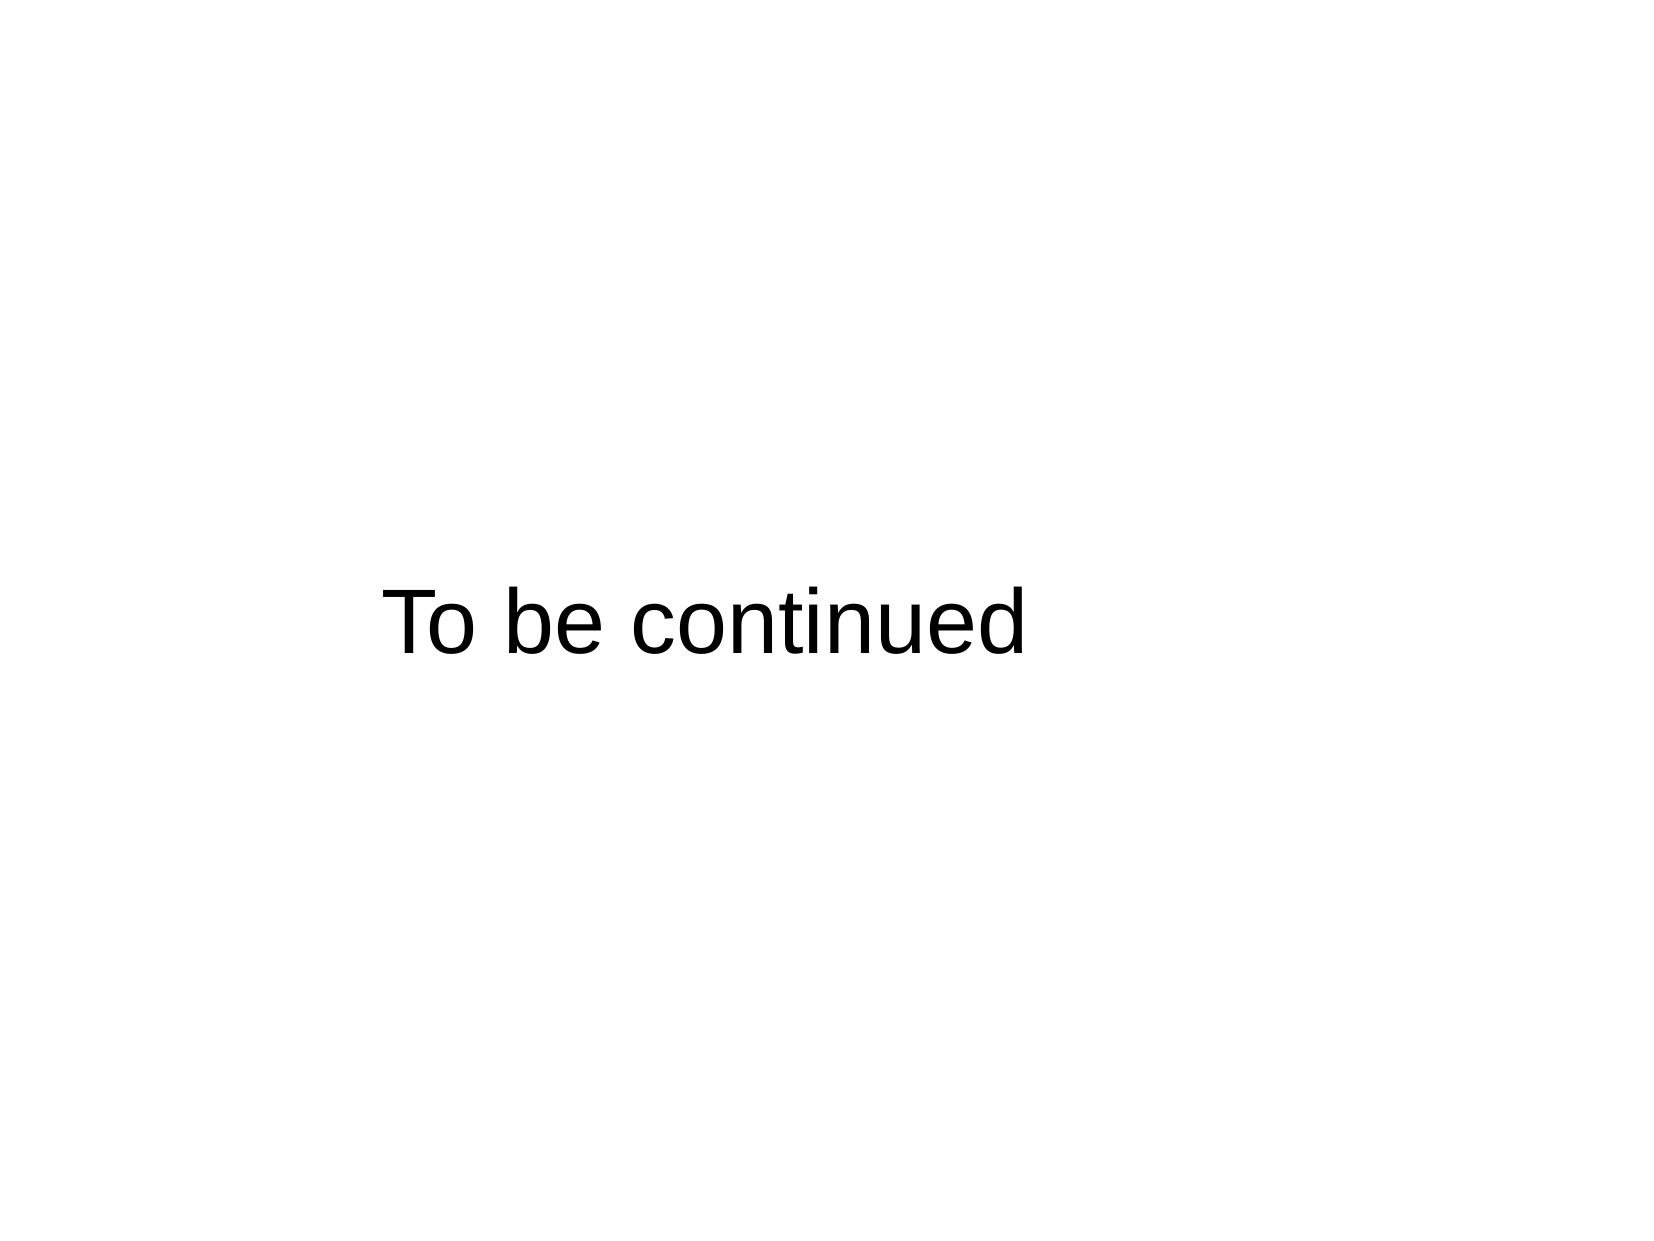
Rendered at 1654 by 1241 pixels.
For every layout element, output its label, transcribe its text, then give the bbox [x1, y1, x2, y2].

title To be continued [105, 570, 1306, 673]
